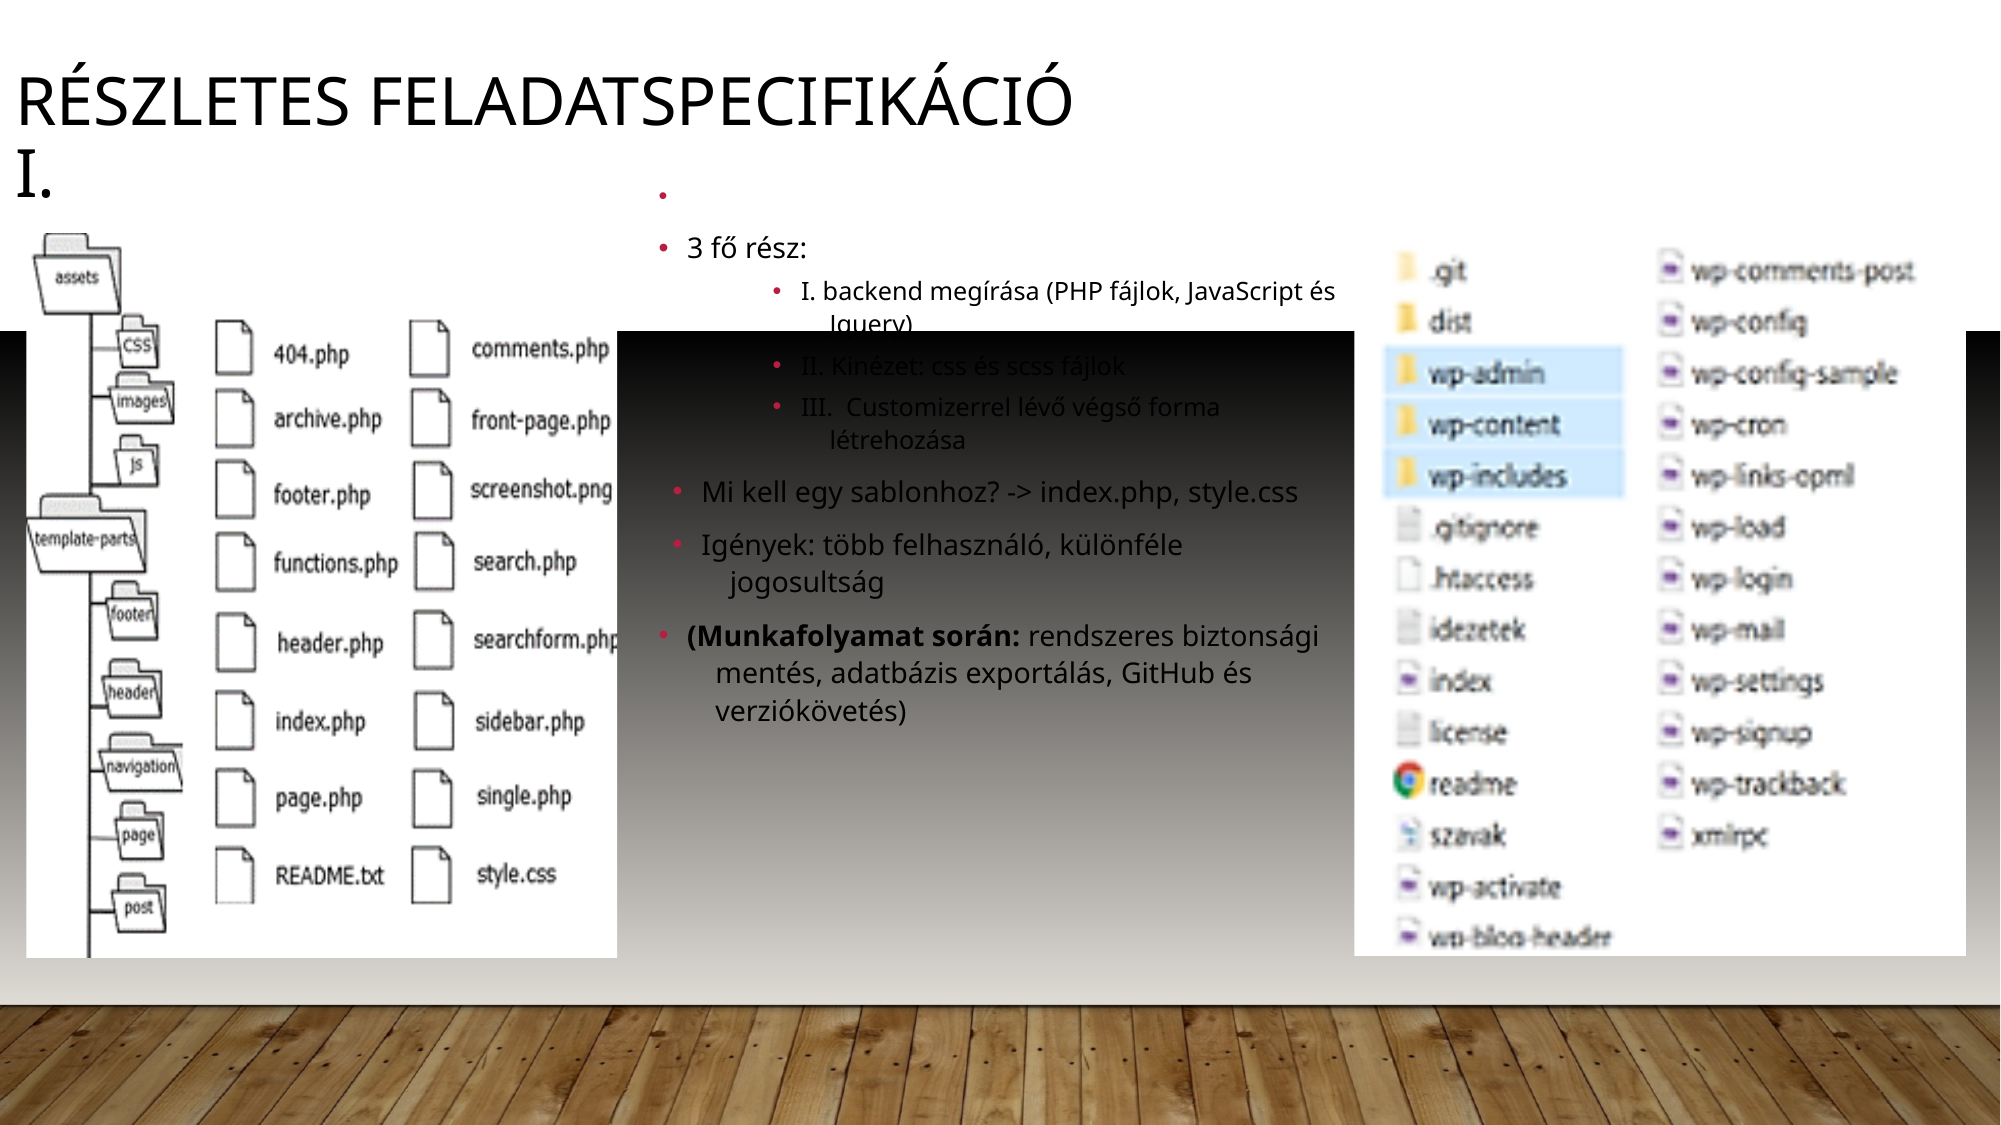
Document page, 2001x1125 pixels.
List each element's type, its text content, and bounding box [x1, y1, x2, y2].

picture [1354, 232, 1966, 956]
title Részletes feladatspecifikáció I. [0, 60, 1117, 233]
list 3 fő rész: I. backend megírása (PHP fájlok, JavaScript és Jquery) II. Kinézet: css és scss fájlok III. Customizerrel lévő végső forma létrehozása Mi kell egy sablonhoz? -> index.php, style.css Igények: több felhasználó, különféle jogosultság (Munkafolyamat során: rendszeres biztonsági mentés, adatbázis exportálás, GitHub és verziókövetés) [643, 173, 1355, 740]
picture [26, 233, 618, 958]
